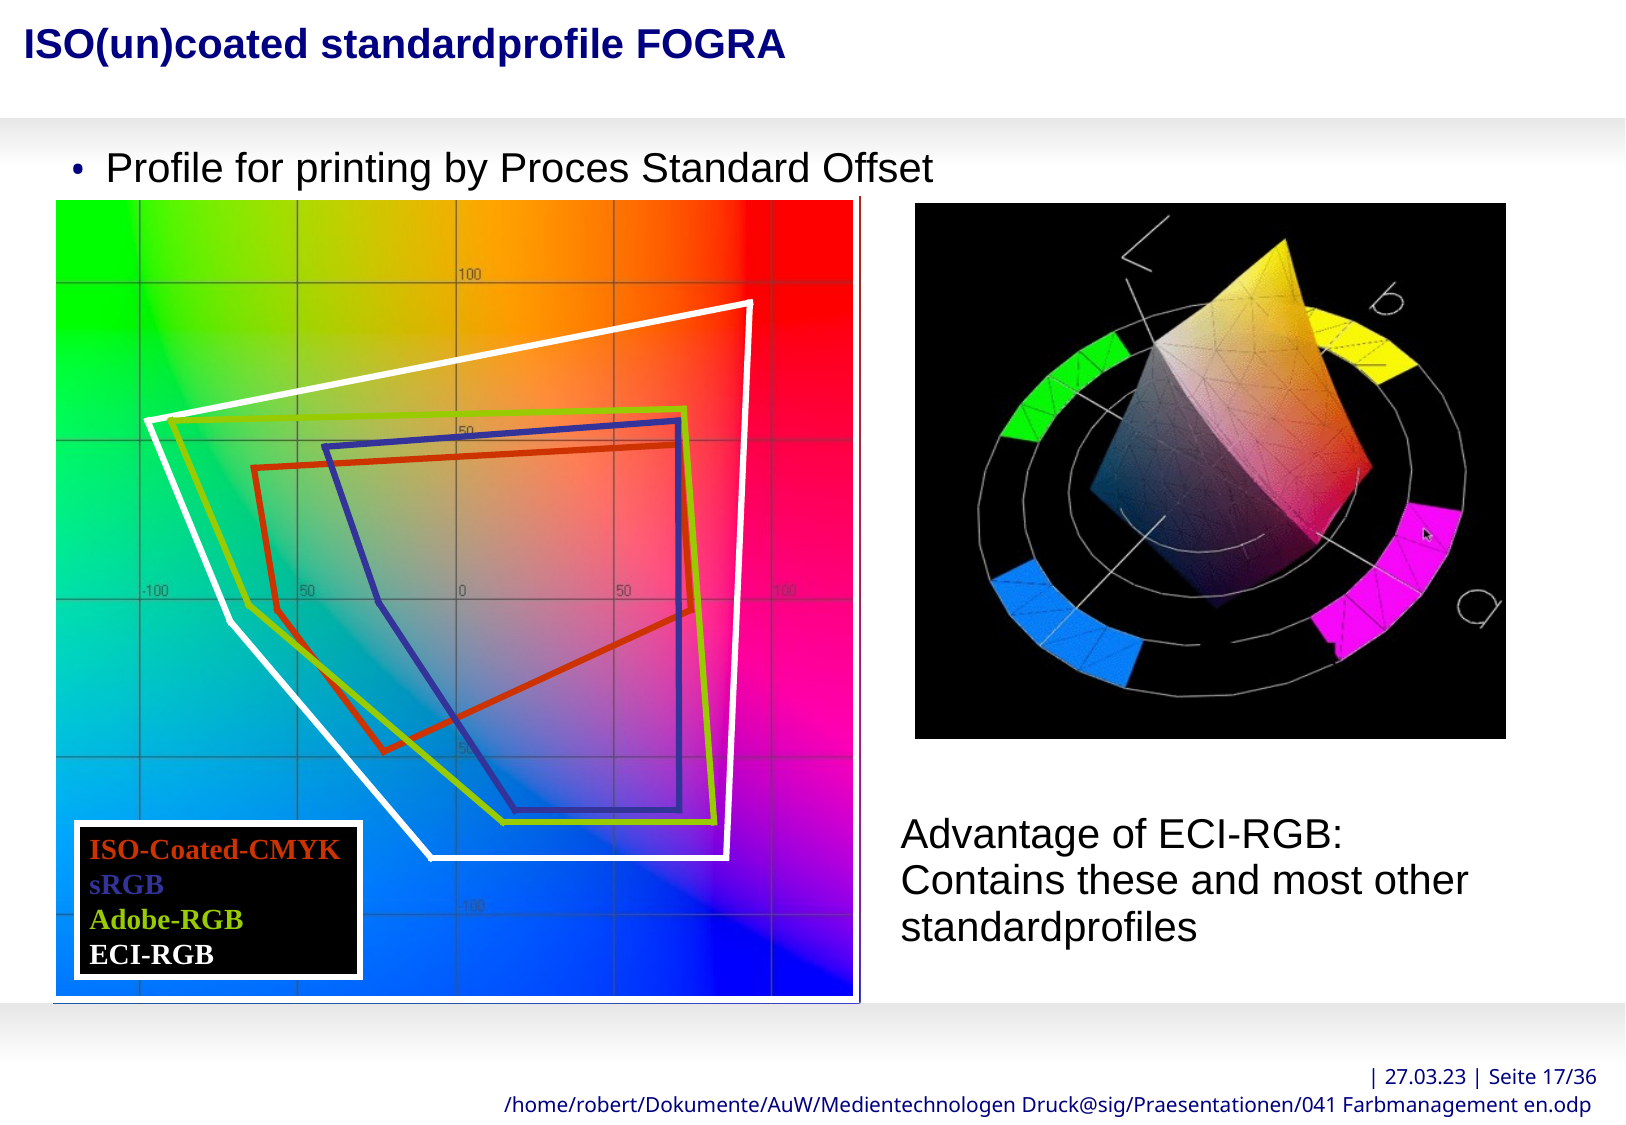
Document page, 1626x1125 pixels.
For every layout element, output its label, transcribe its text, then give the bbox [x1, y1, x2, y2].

list Profile for printing by Proces Standard Offset [23, 135, 1588, 789]
picture [915, 203, 1506, 739]
picture [258, 468, 449, 720]
picture [682, 544, 687, 610]
title ISO(un)coated standardprofile FOGRA [23, 11, 1600, 130]
picture [53, 196, 861, 1004]
picture [461, 622, 676, 807]
picture [330, 425, 674, 460]
picture [336, 448, 675, 714]
text_box ISO-Coated-CMYK sRGB Adobe-RGB ECI-RGB [74, 822, 357, 978]
text_box Advantage of ECI-RGB: Contains these and most other standardprofiles [885, 803, 1565, 959]
picture [177, 413, 681, 637]
picture [153, 421, 341, 711]
picture [194, 307, 746, 855]
picture [427, 613, 710, 819]
picture [56, 200, 853, 996]
text_box [357, 823, 361, 978]
picture [449, 724, 461, 735]
picture [344, 692, 353, 701]
